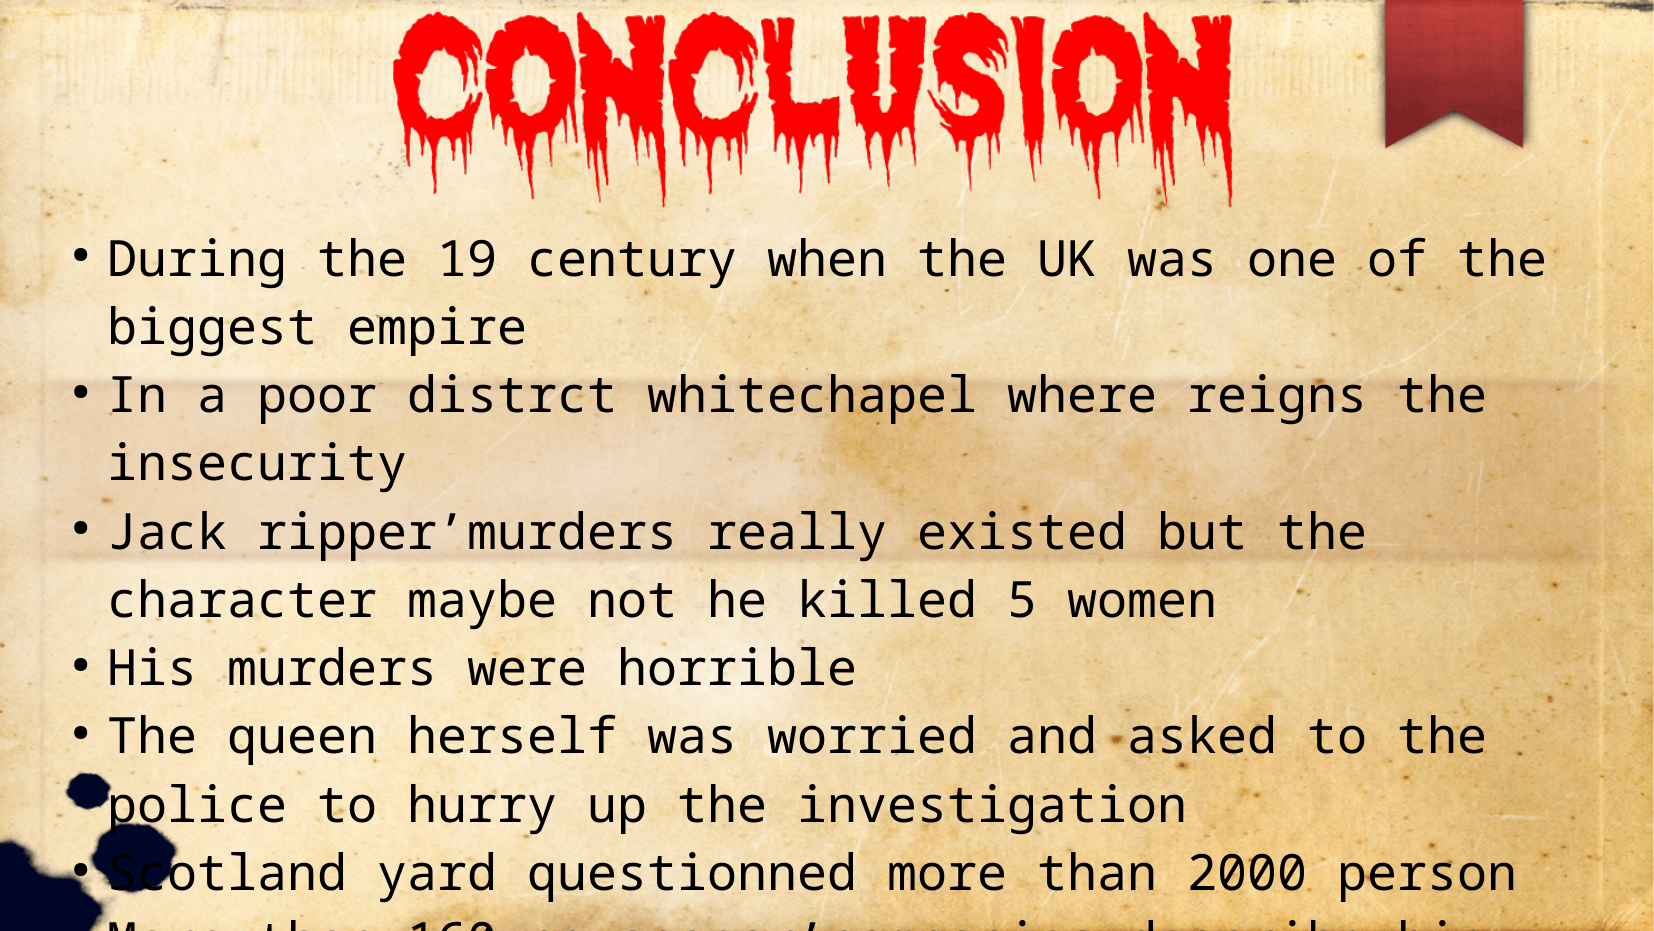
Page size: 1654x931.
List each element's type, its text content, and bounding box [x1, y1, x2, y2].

text_box During the 19 century when the UK was one of the biggest empire In a poor distrct whitechapel where reigns the insecurity Jack ripper’murders really existed but the character maybe not he killed 5 women His murders were horrible The queen herself was worried and asked to the police to hurry up the investigation Scotland yard questionned more than 2000 person More than 160 newspaper’companies describe his murders [57, 215, 1590, 831]
picture [0, 0, 1654, 931]
picture [475, 926, 487, 931]
